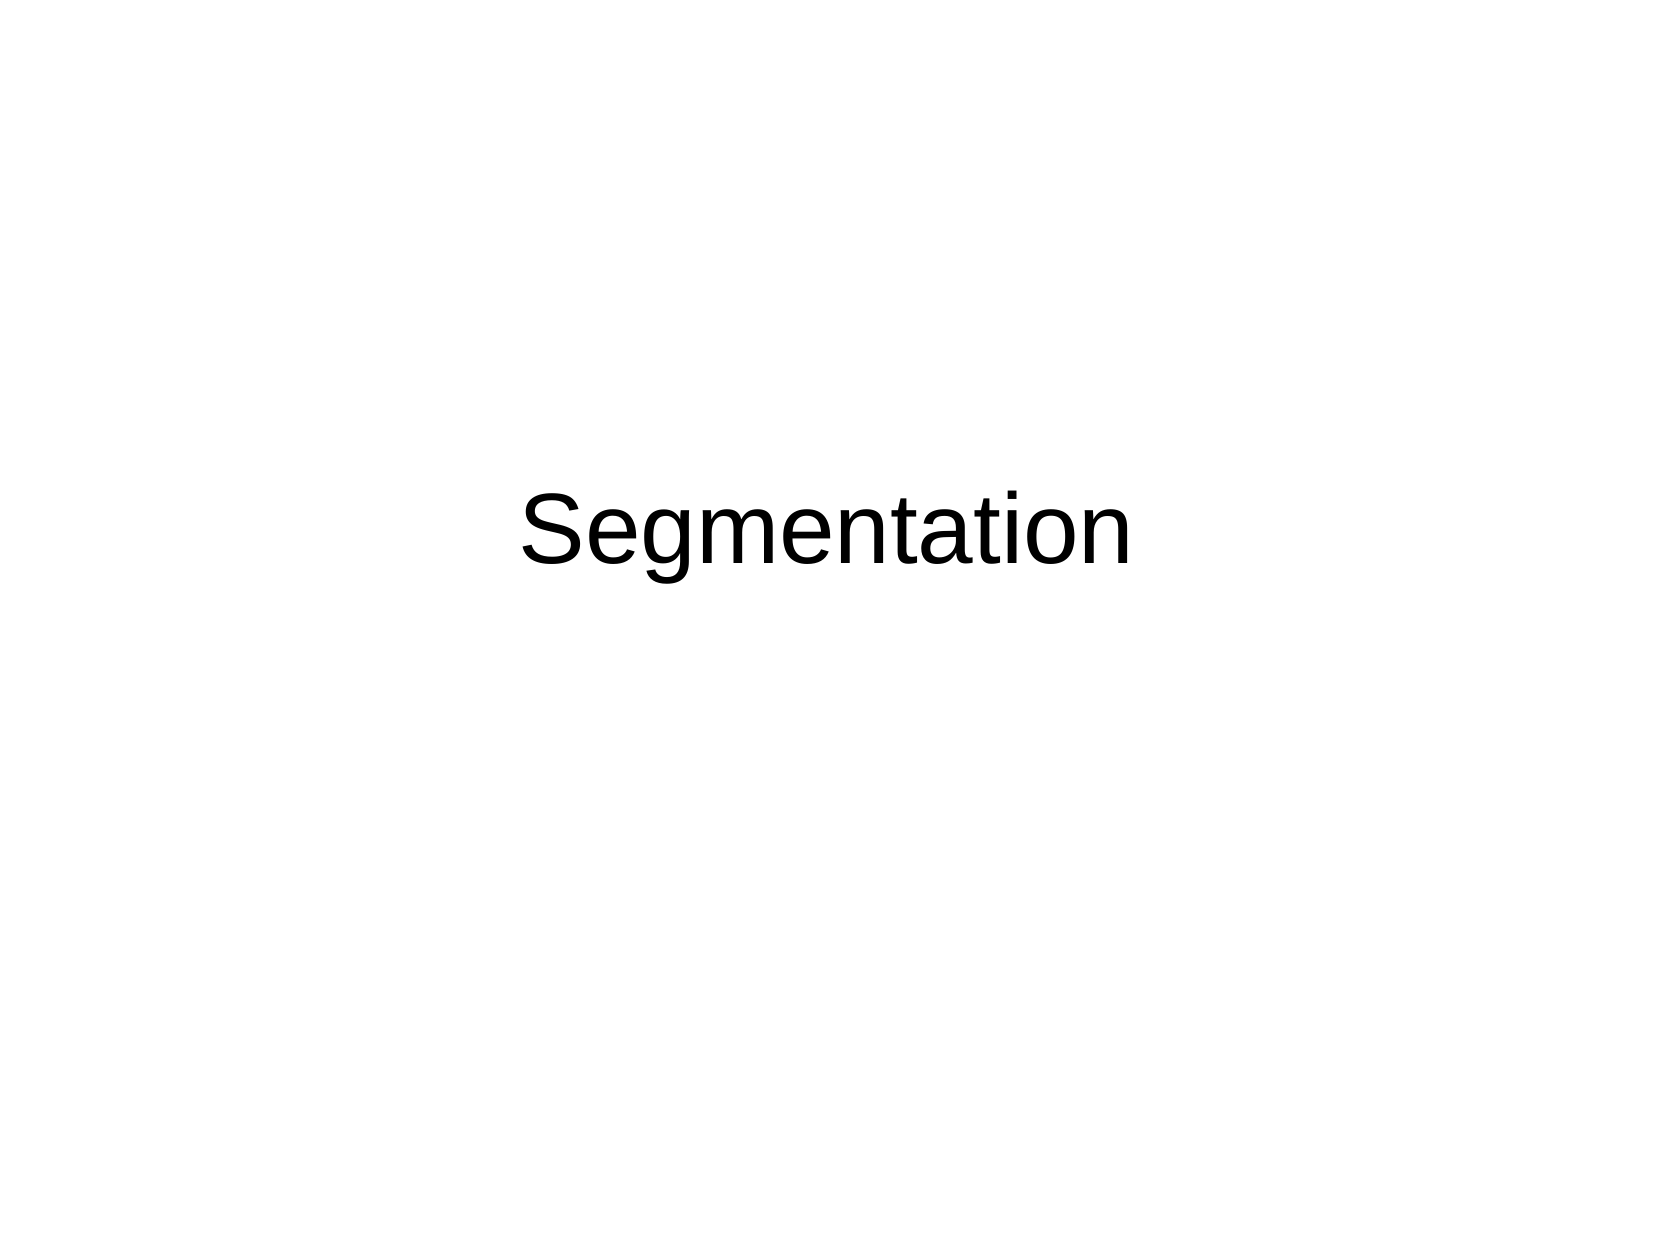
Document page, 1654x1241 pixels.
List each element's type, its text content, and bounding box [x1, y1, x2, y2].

subtitle Segmentation [82, 49, 1571, 1010]
